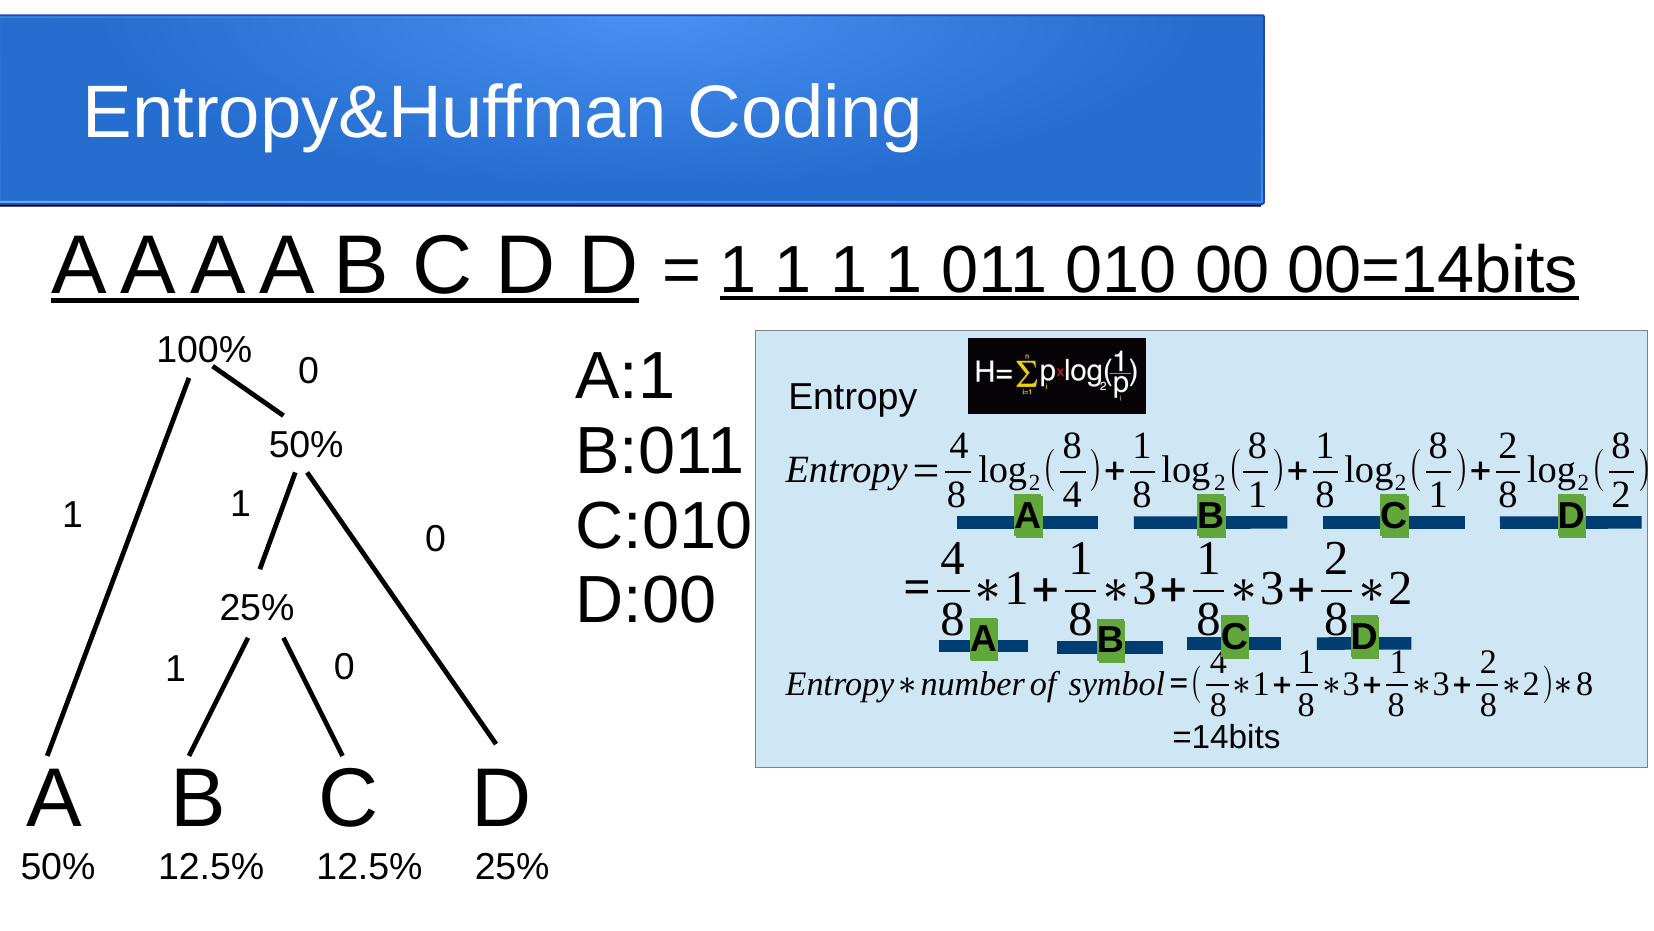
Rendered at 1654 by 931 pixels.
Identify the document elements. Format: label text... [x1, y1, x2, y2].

chart [773, 425, 1654, 517]
text_box 0 [283, 342, 334, 400]
text_box 1 [215, 474, 266, 532]
text_box = 1 1 1 1 011 010 00 00=14bits [647, 224, 1595, 319]
text_box =14bits [1157, 710, 1296, 763]
text_box 100% [141, 321, 267, 378]
text_box 0 [410, 510, 461, 567]
text_box A:1 B:011 C:010 D:00 [560, 330, 768, 645]
title Entropy&Huffman Coding [82, 35, 1235, 189]
text_box [755, 330, 1648, 768]
text_box 1 [150, 640, 201, 697]
chart [1206, 507, 1215, 513]
text_box [1567, 517, 1577, 524]
text_box [1206, 518, 1217, 524]
text_box 1 [47, 486, 98, 544]
picture [968, 338, 1146, 414]
text_box 0 [318, 637, 370, 695]
text_box 25% [204, 578, 310, 636]
chart [1567, 507, 1577, 517]
text_box 50% [253, 415, 359, 473]
chart [1025, 509, 1031, 517]
text_box A B C D [11, 744, 547, 838]
text_box Entropy [773, 368, 933, 426]
text_box A A A A B C D D [36, 211, 655, 319]
chart [774, 531, 1602, 726]
text_box 50% 12.5% 12.5% 25% [5, 838, 566, 896]
